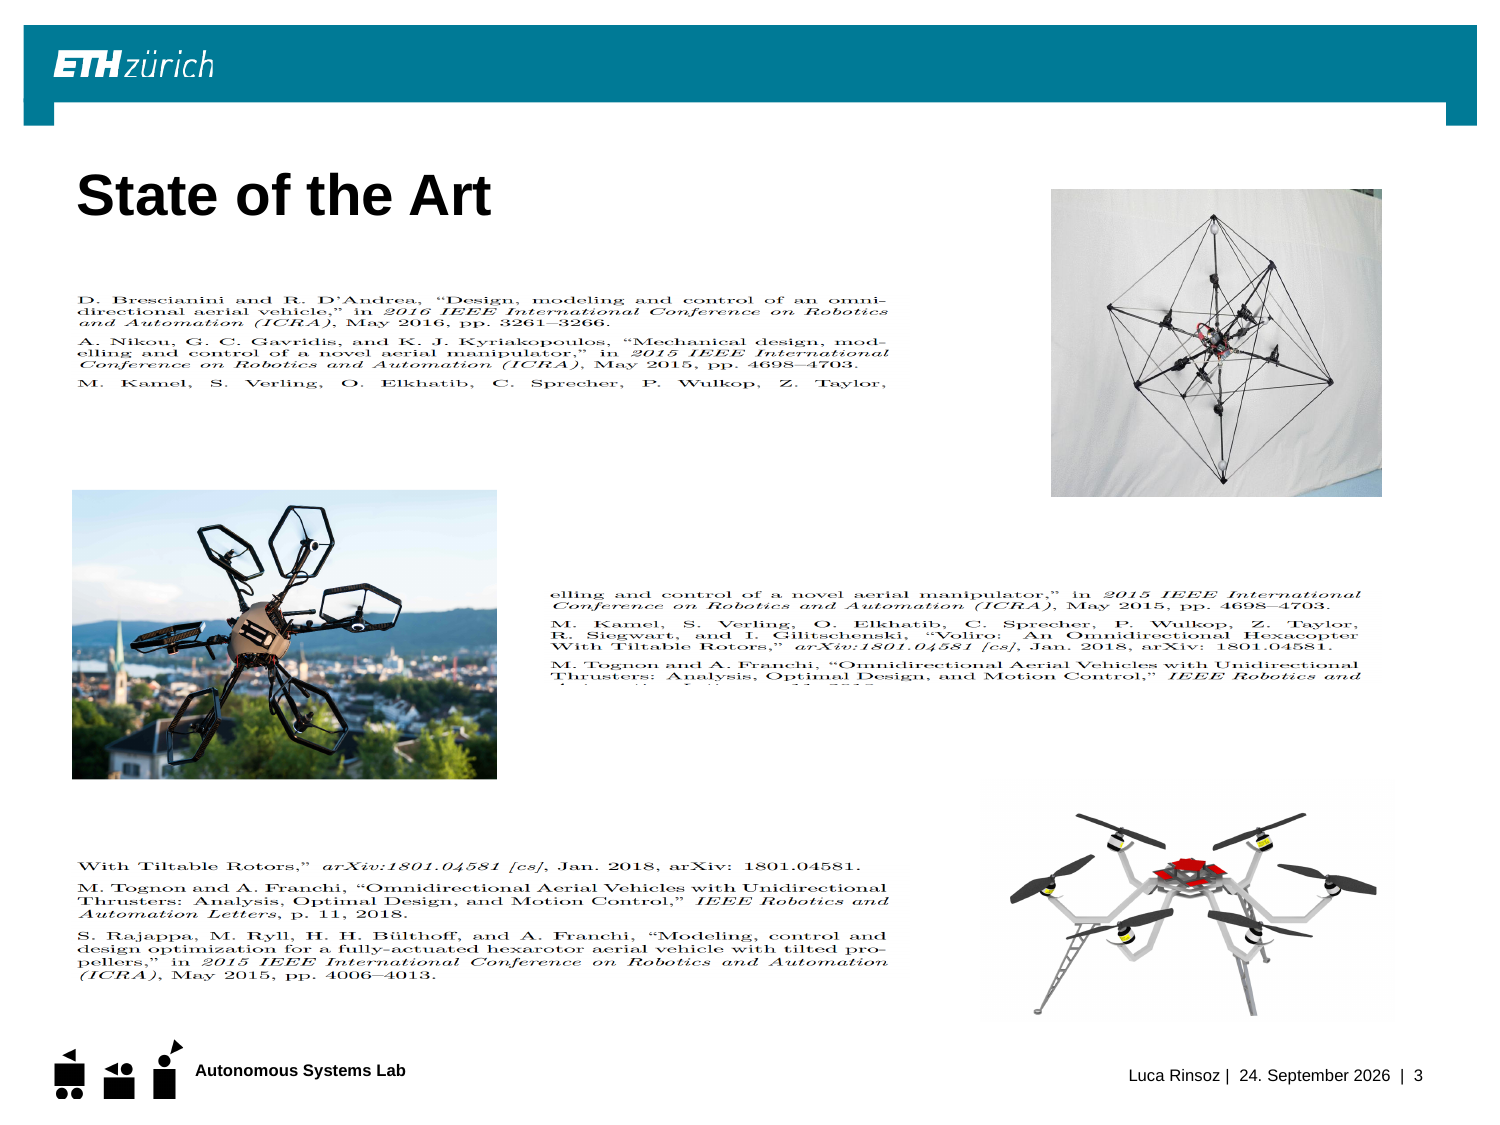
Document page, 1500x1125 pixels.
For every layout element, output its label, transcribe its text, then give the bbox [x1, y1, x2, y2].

picture [71, 862, 910, 981]
picture [1051, 189, 1382, 497]
picture [980, 779, 1395, 1022]
title State of the Art [53, 101, 1447, 290]
picture [72, 489, 497, 780]
picture [71, 292, 910, 390]
picture [544, 590, 1382, 685]
